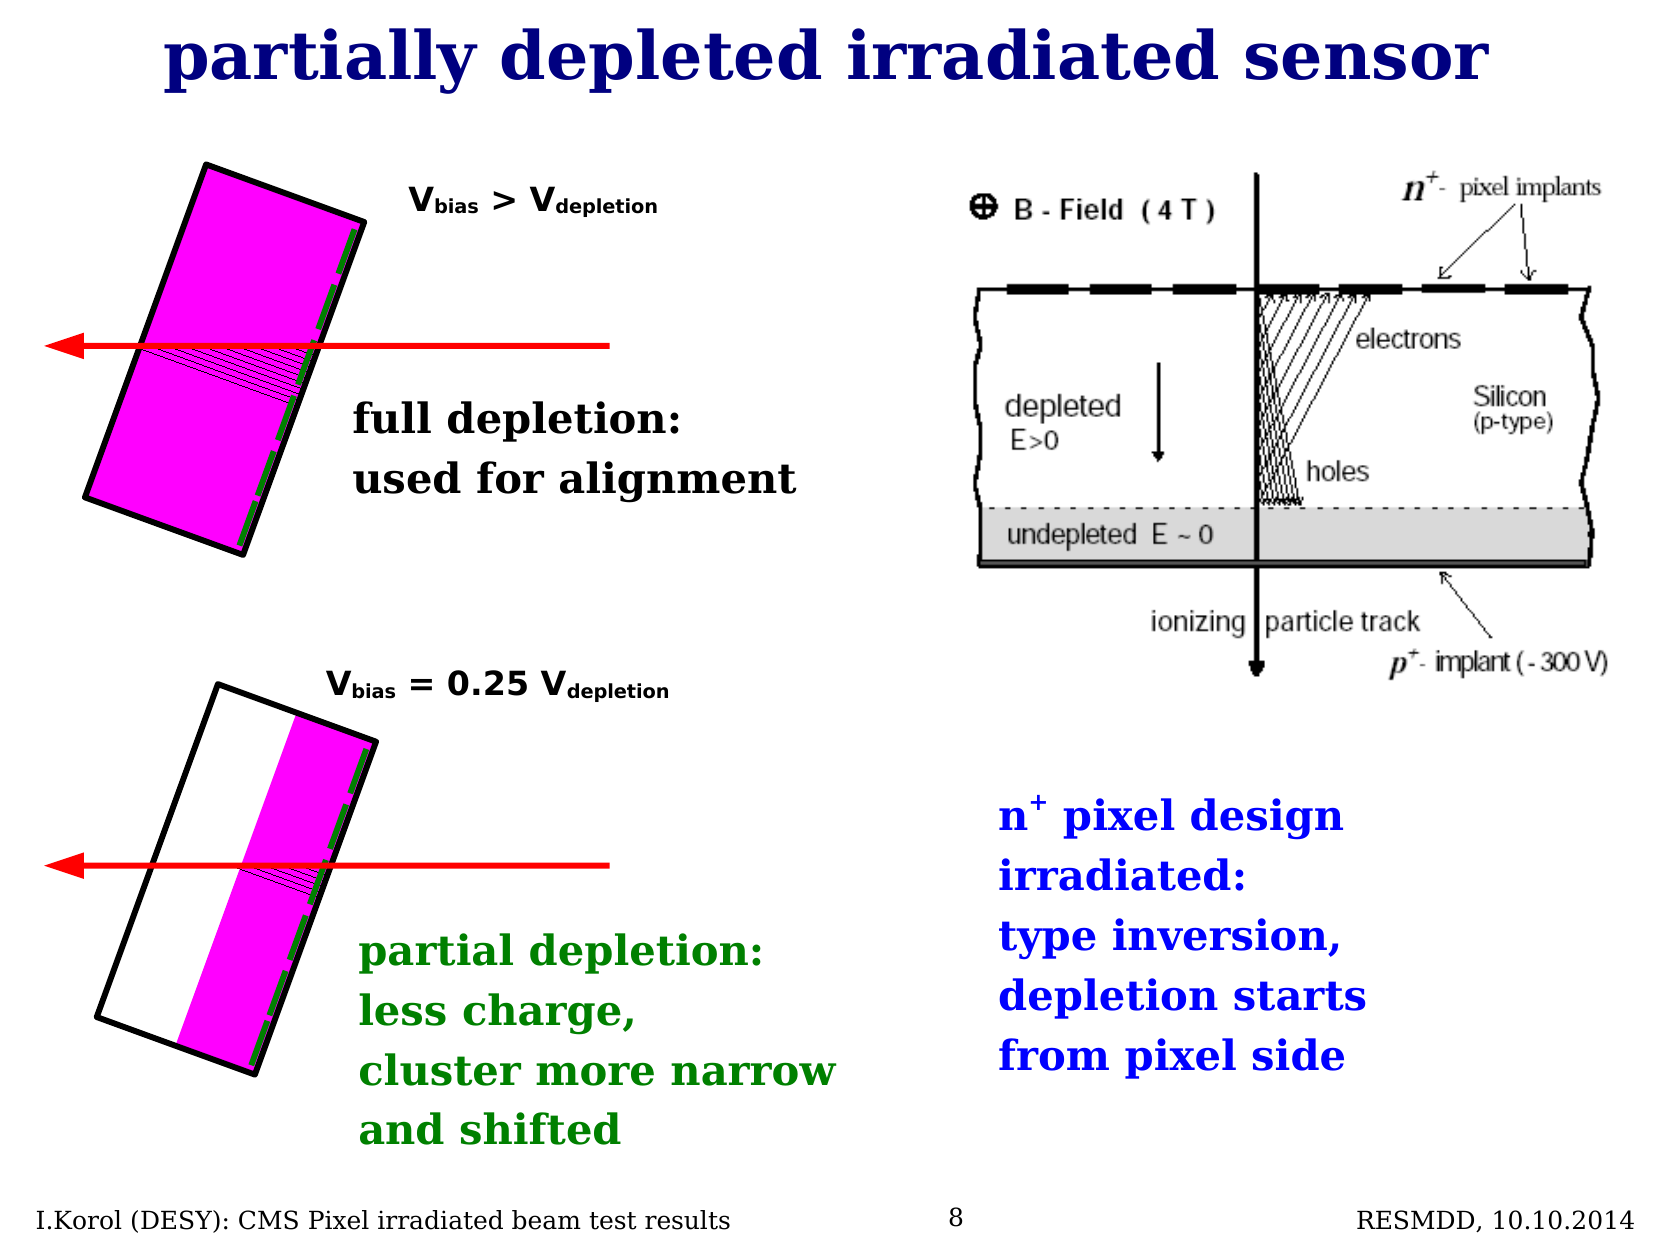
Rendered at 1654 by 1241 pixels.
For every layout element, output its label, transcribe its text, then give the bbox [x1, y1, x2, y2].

text_box [176, 869, 326, 1070]
text_box n+ pixel design irradiated: type inversion, depletion starts from pixel side [998, 775, 1368, 1069]
text_box Vbias > Vdepletion [408, 172, 659, 222]
text_box Vbias = 0.25 Vdepletion [325, 656, 670, 706]
text_box [242, 716, 371, 862]
picture [919, 131, 1641, 690]
text_box full depletion: used for alignment [352, 383, 797, 493]
text_box [90, 349, 315, 550]
text_box [145, 169, 360, 342]
text_box partial depletion: less charge, cluster more narrow and shifted [358, 915, 836, 1144]
title partially depleted irradiated sensor [0, 16, 1654, 96]
